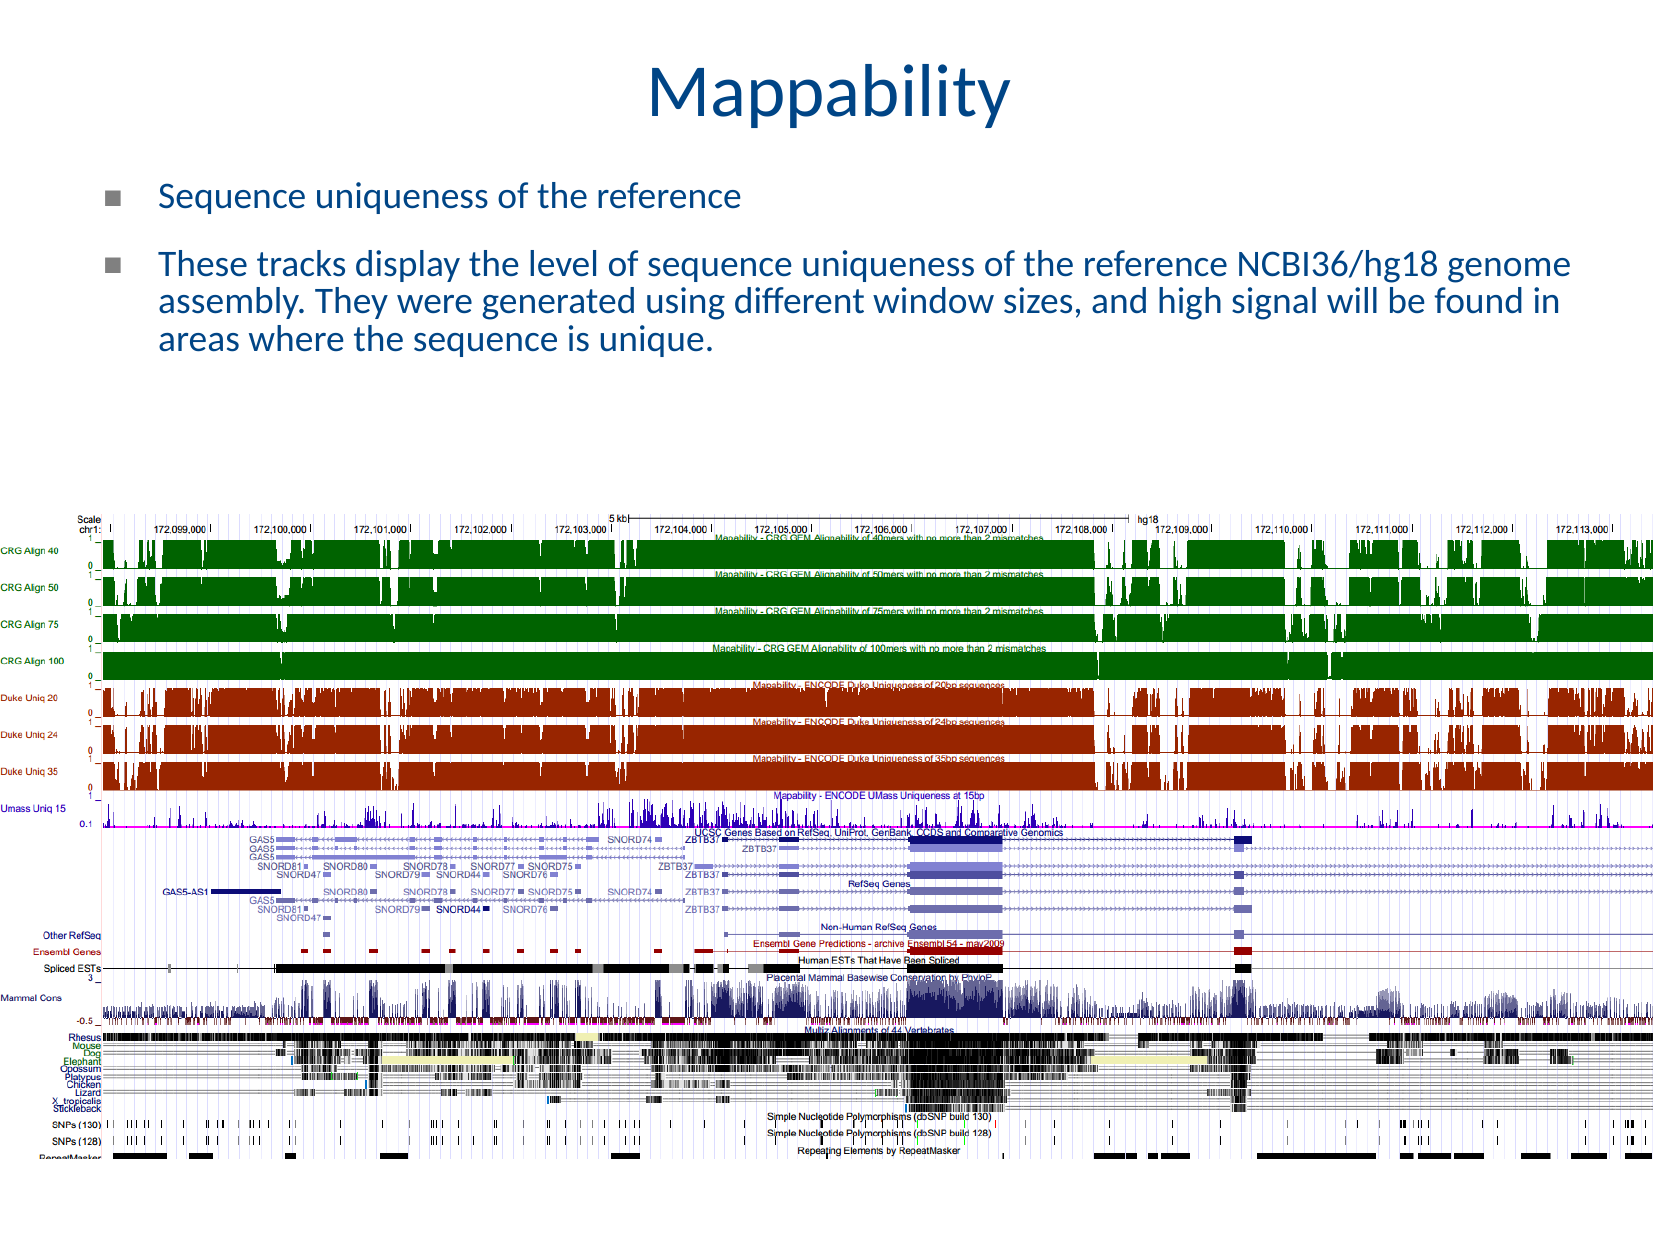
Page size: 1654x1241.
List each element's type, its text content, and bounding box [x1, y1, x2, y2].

list Sequence uniqueness of the reference These tracks display the level of sequence uniqueness of the reference NCBI36/hg18 genome assembly. They were generated using different window sizes, and high signal will be found in areas where the sequence is unique. [87, 180, 1576, 514]
title Mappability [84, 18, 1573, 177]
picture [0, 514, 1653, 1159]
